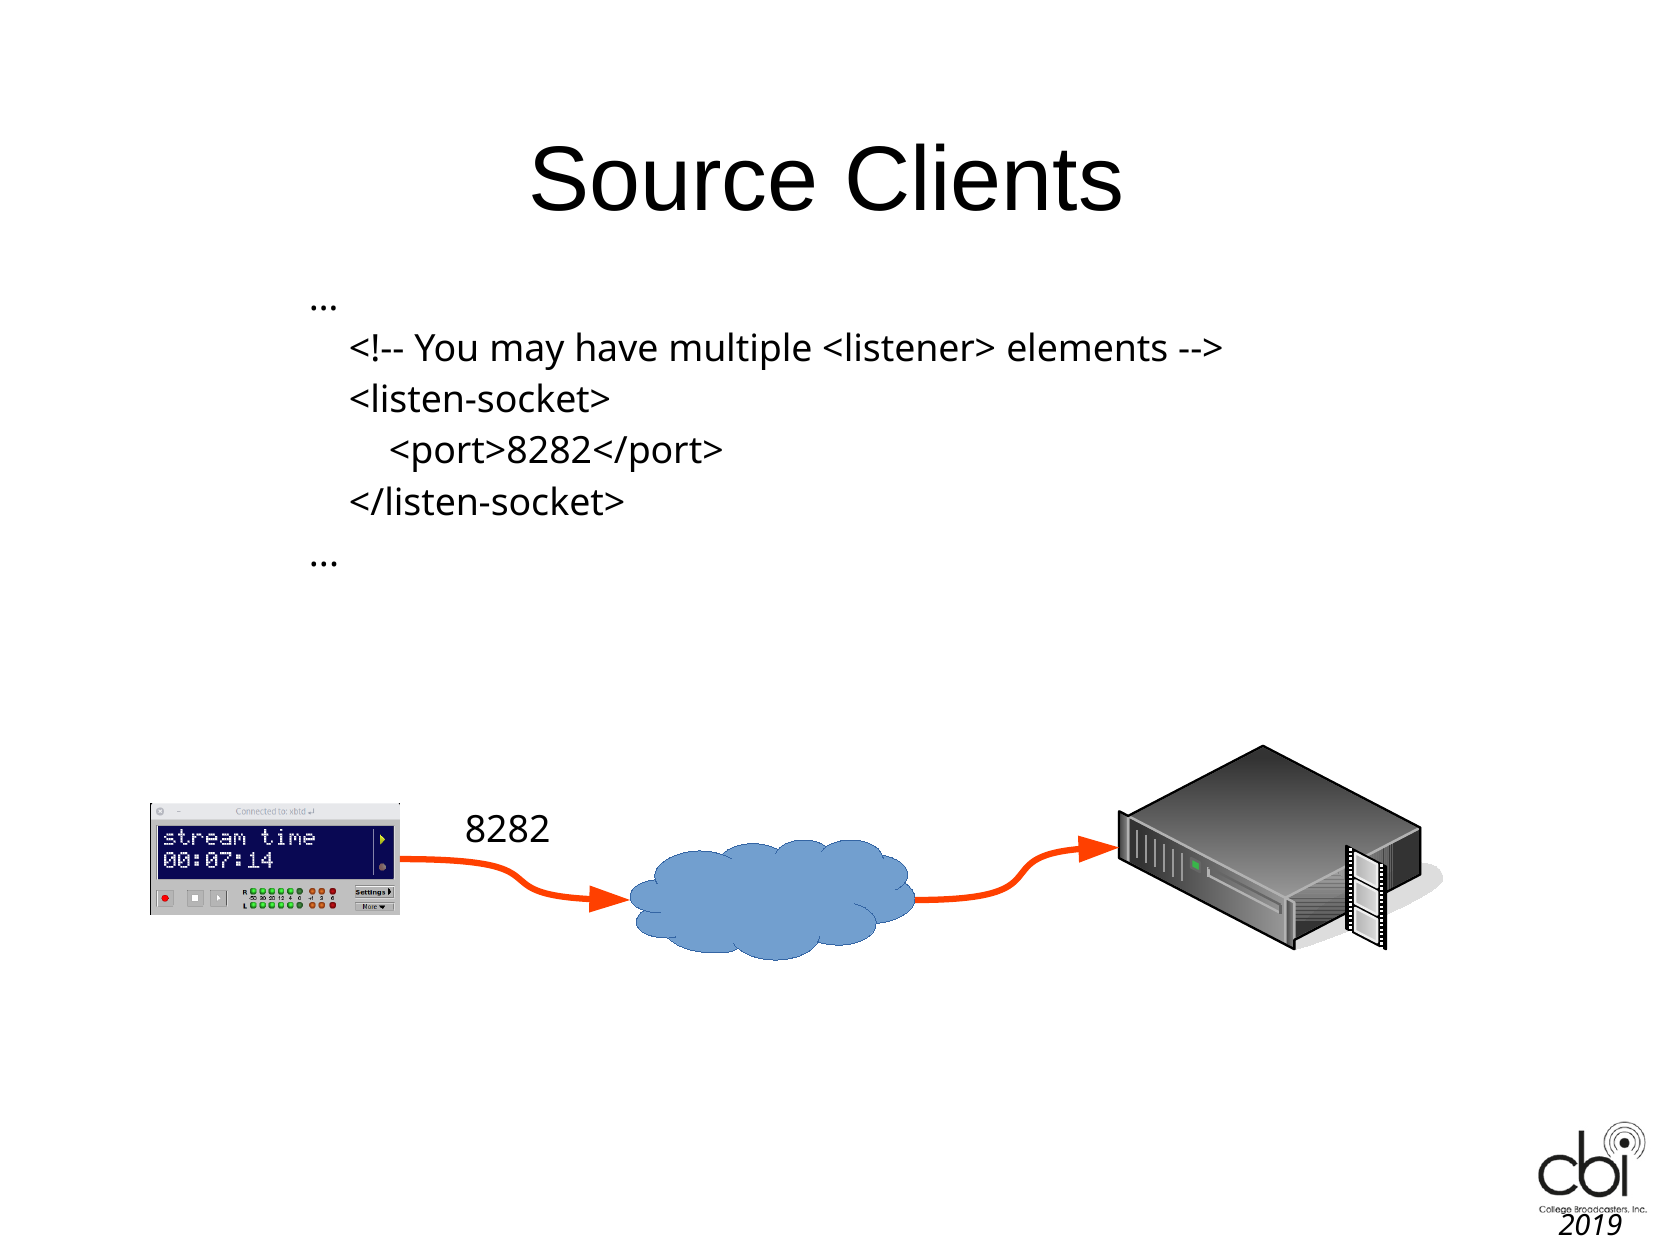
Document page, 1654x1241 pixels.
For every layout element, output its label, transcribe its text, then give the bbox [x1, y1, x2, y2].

text_box [1121, 748, 1443, 950]
picture [1529, 1120, 1654, 1216]
text_box 8282 [450, 795, 579, 876]
picture [150, 803, 400, 916]
text_box [630, 840, 915, 961]
text_box Source Clients [513, 120, 1140, 238]
text_box … <!-- You may have multiple <listener> elements --> <listen-socket> <port>8282</port> </listen-socket> ... [294, 263, 1501, 684]
